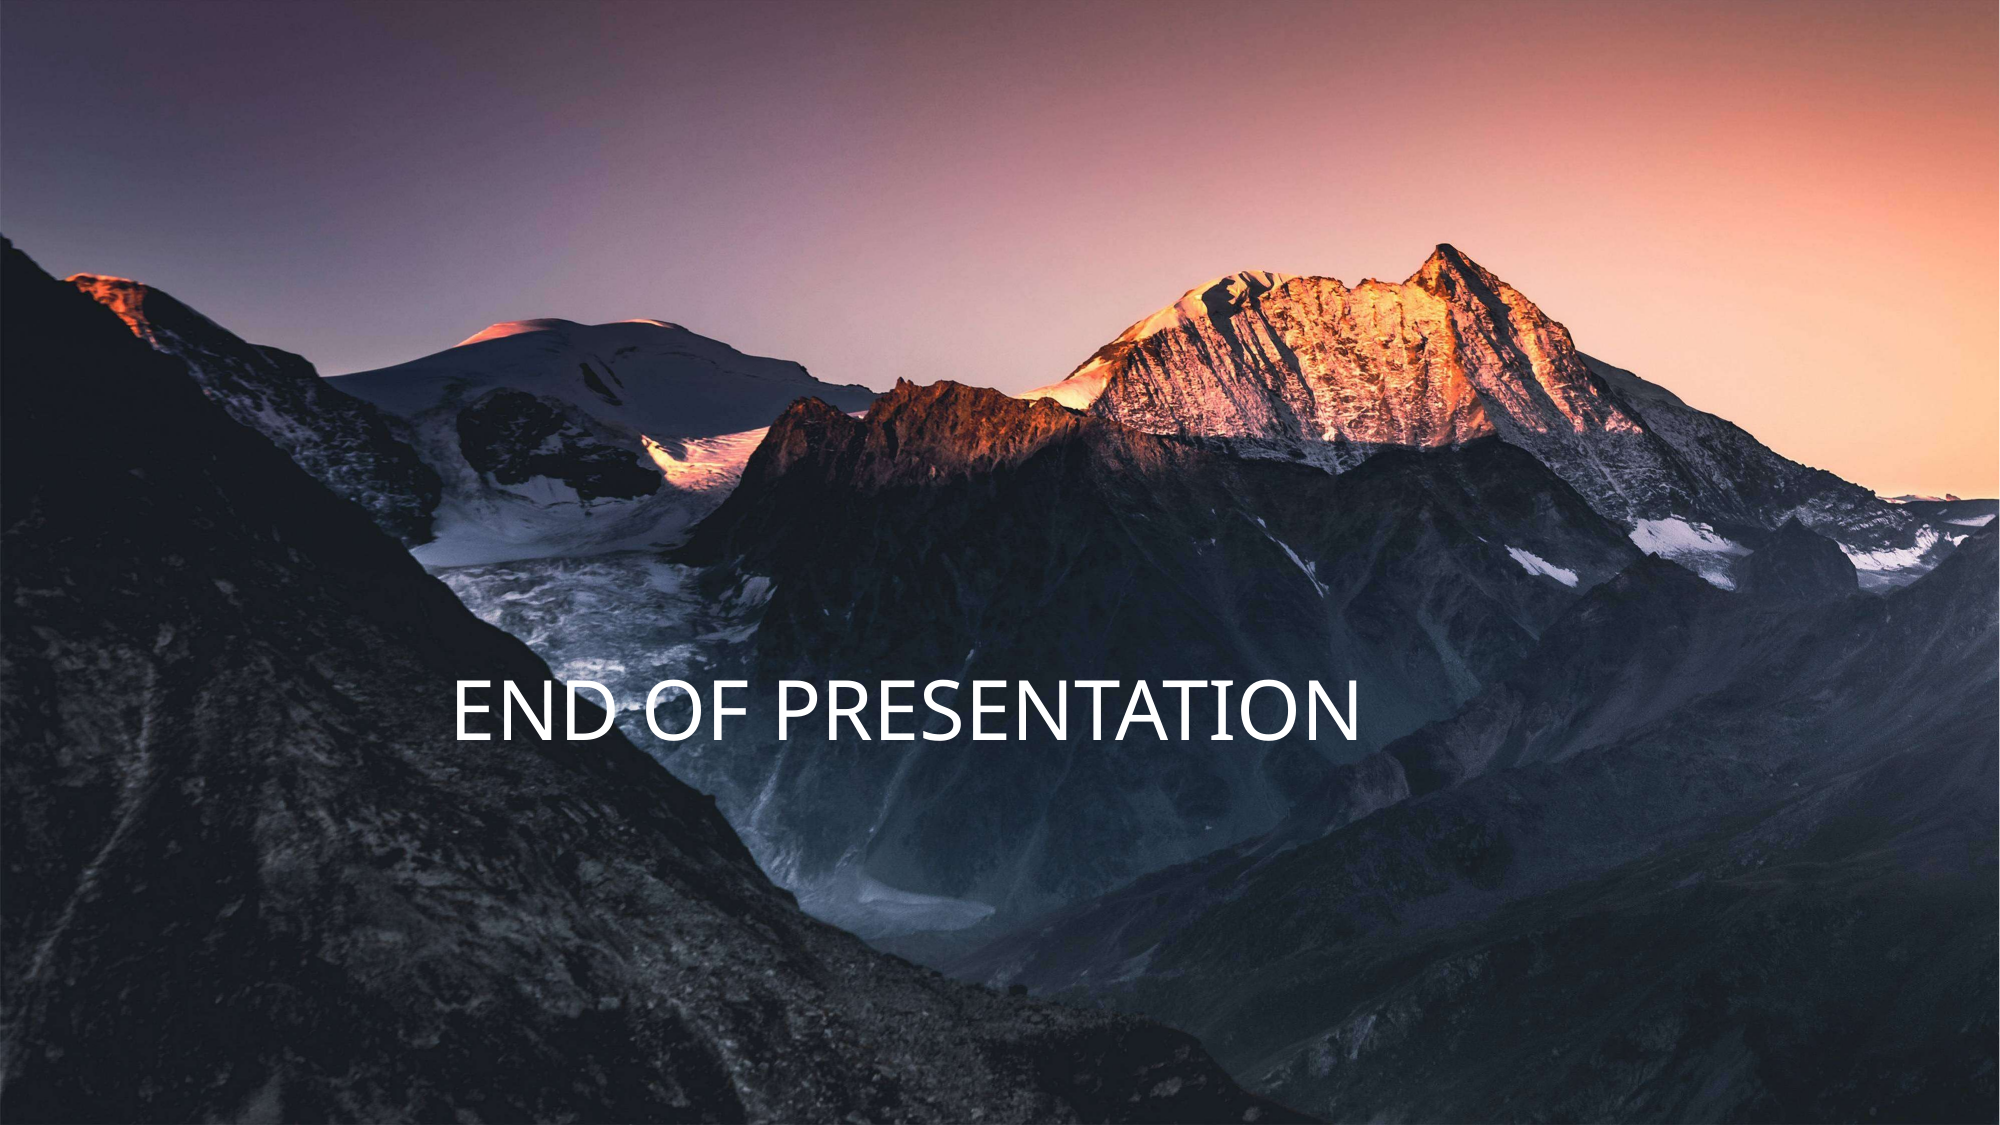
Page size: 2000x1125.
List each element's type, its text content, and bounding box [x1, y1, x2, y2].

title END OF PRESENTATION [449, 637, 1689, 780]
picture [0, 0, 2000, 1125]
